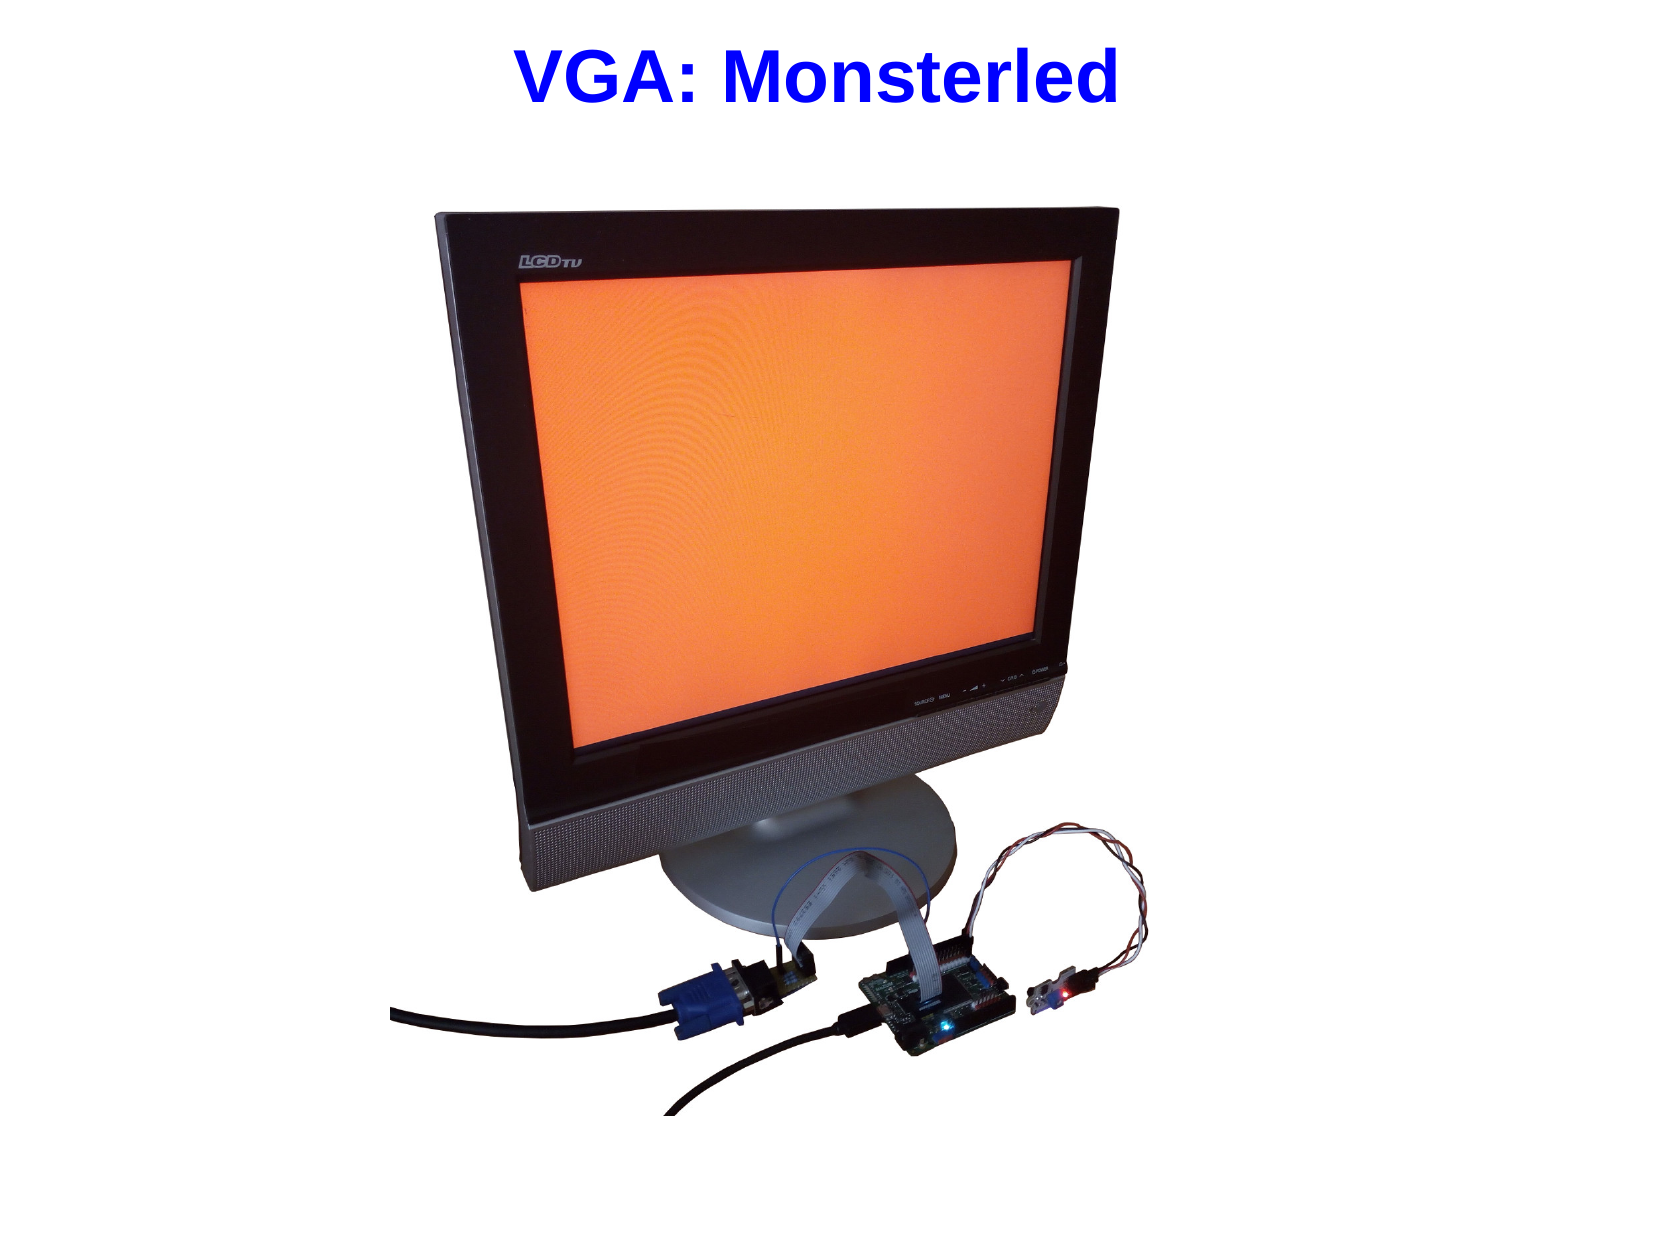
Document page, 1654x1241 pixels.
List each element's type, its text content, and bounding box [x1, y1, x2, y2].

text_box VGA: Monsterled [90, 27, 1546, 164]
picture [390, 194, 1186, 1116]
